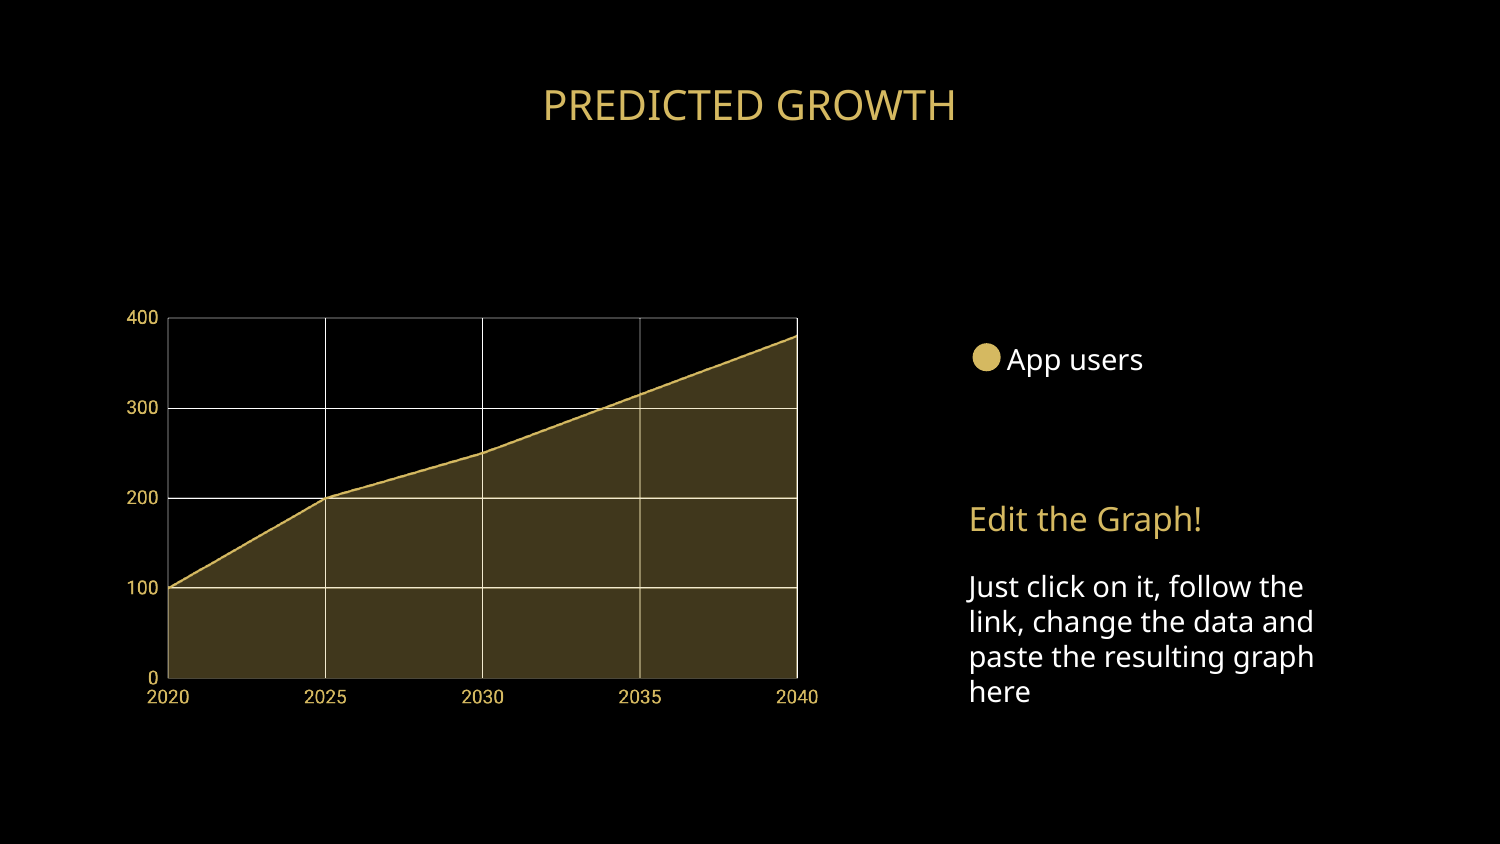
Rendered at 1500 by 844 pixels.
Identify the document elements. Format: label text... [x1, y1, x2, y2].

picture [104, 286, 819, 729]
subtitle Just click on it, follow the link, change the data and paste the resulting graph here [953, 553, 1337, 763]
title PREDICTED GROWTH [409, 60, 1091, 144]
text_box [972, 343, 1001, 372]
title Edit the Graph! [953, 469, 1337, 553]
subtitle App users [991, 326, 1269, 388]
